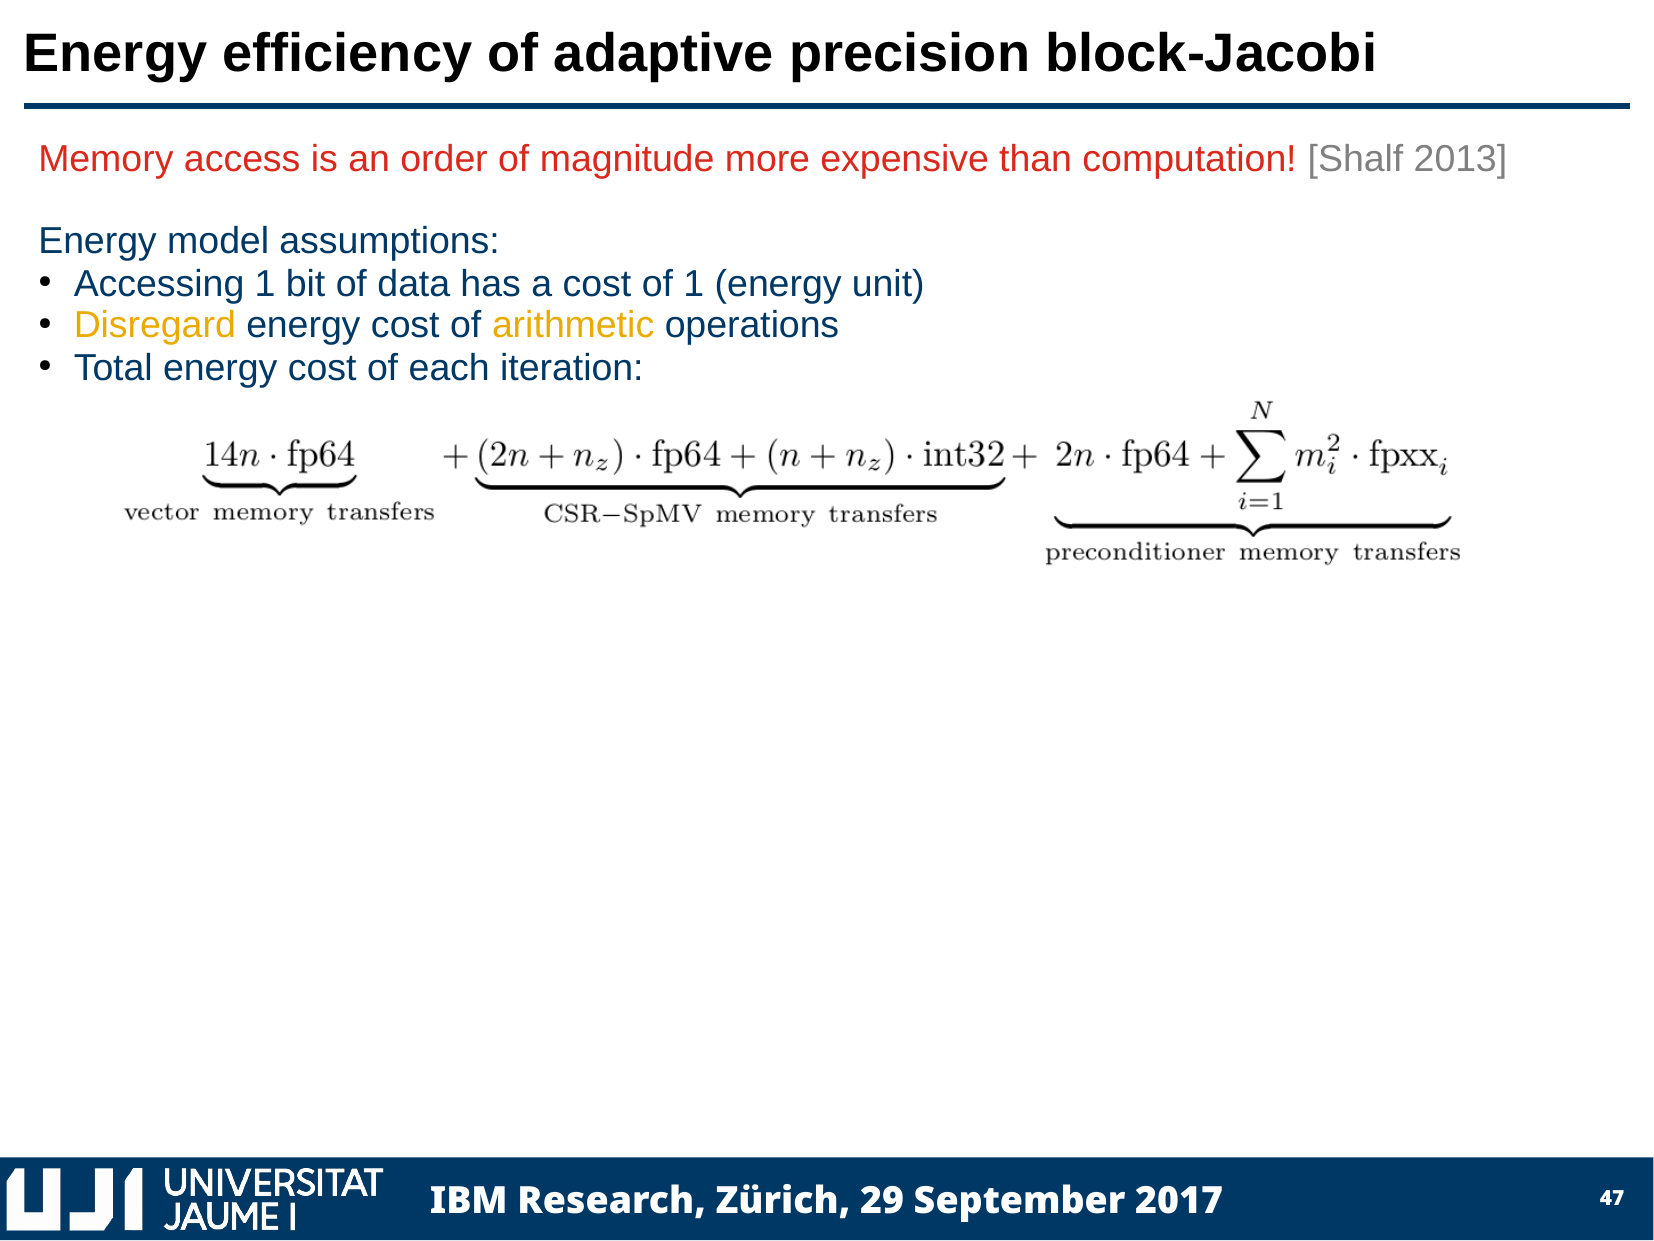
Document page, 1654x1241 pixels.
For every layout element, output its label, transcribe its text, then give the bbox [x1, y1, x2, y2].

text_box Energy model assumptions: Accessing 1 bit of data has a cost of 1 (energy unit) Disregard energy cost of arithmetic operations Total energy cost of each iteration: [23, 212, 941, 396]
title Energy efficiency of adaptive precision block-Jacobi [23, 0, 1630, 107]
picture [70, 389, 1477, 578]
text_box Memory access is an order of magnitude more expensive than computation! [Shalf 2013] [23, 129, 1595, 211]
picture [0, 1158, 390, 1241]
